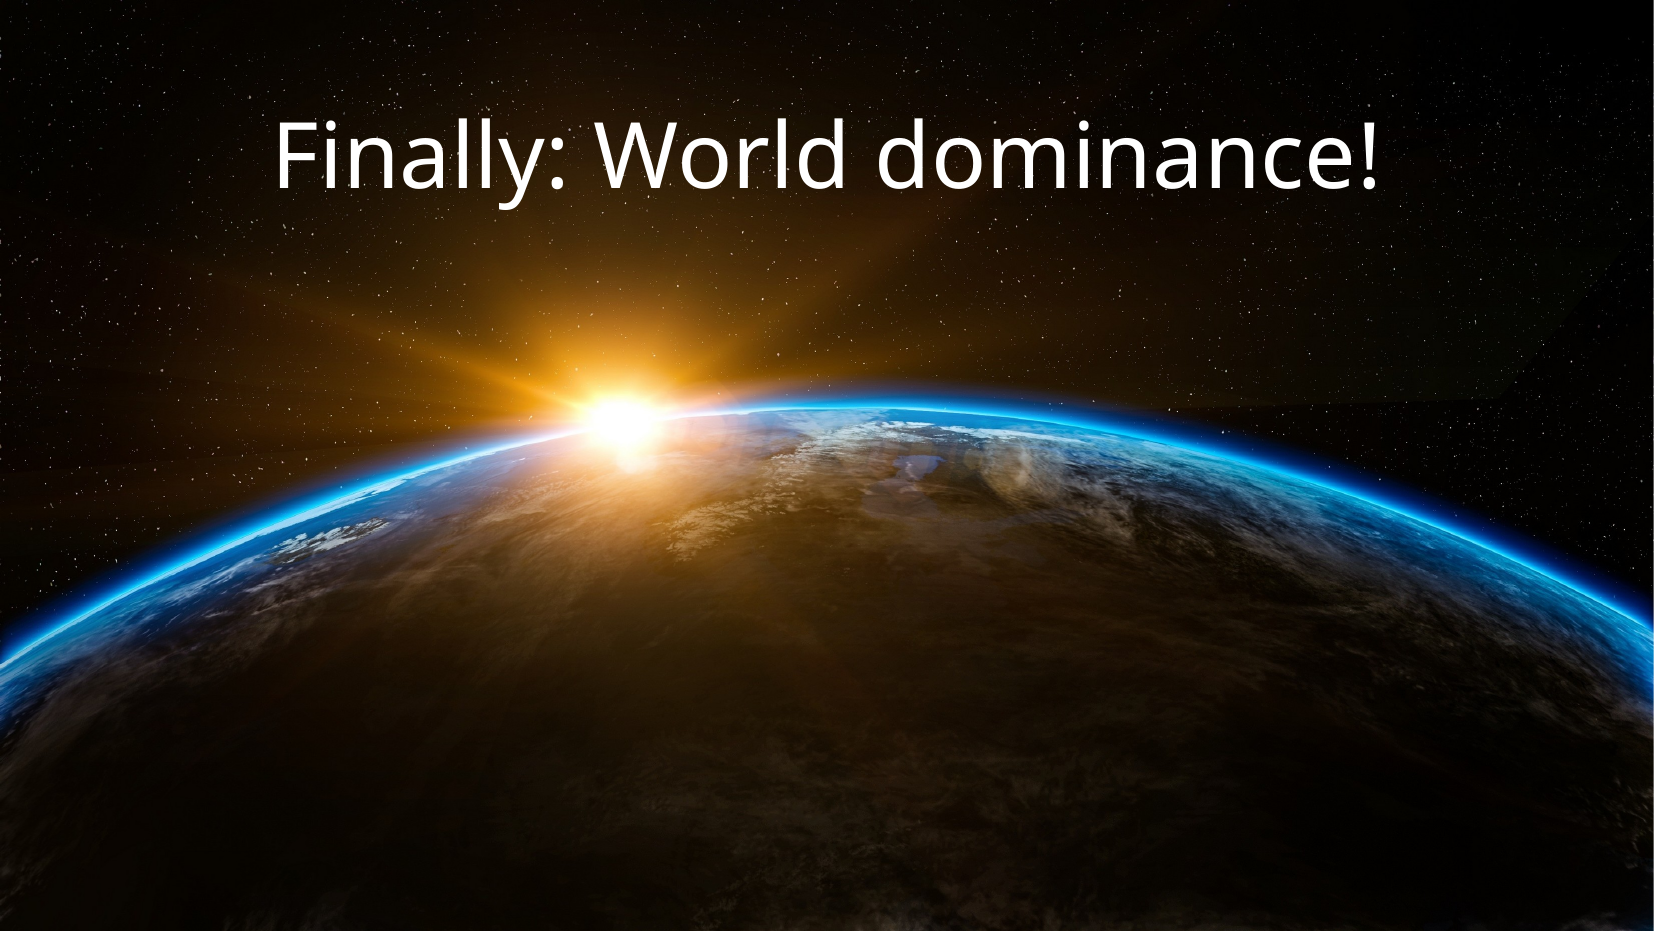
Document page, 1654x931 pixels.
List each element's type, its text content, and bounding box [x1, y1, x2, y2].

title Finally: World dominance! [82, 49, 1571, 257]
picture [0, 0, 1654, 931]
